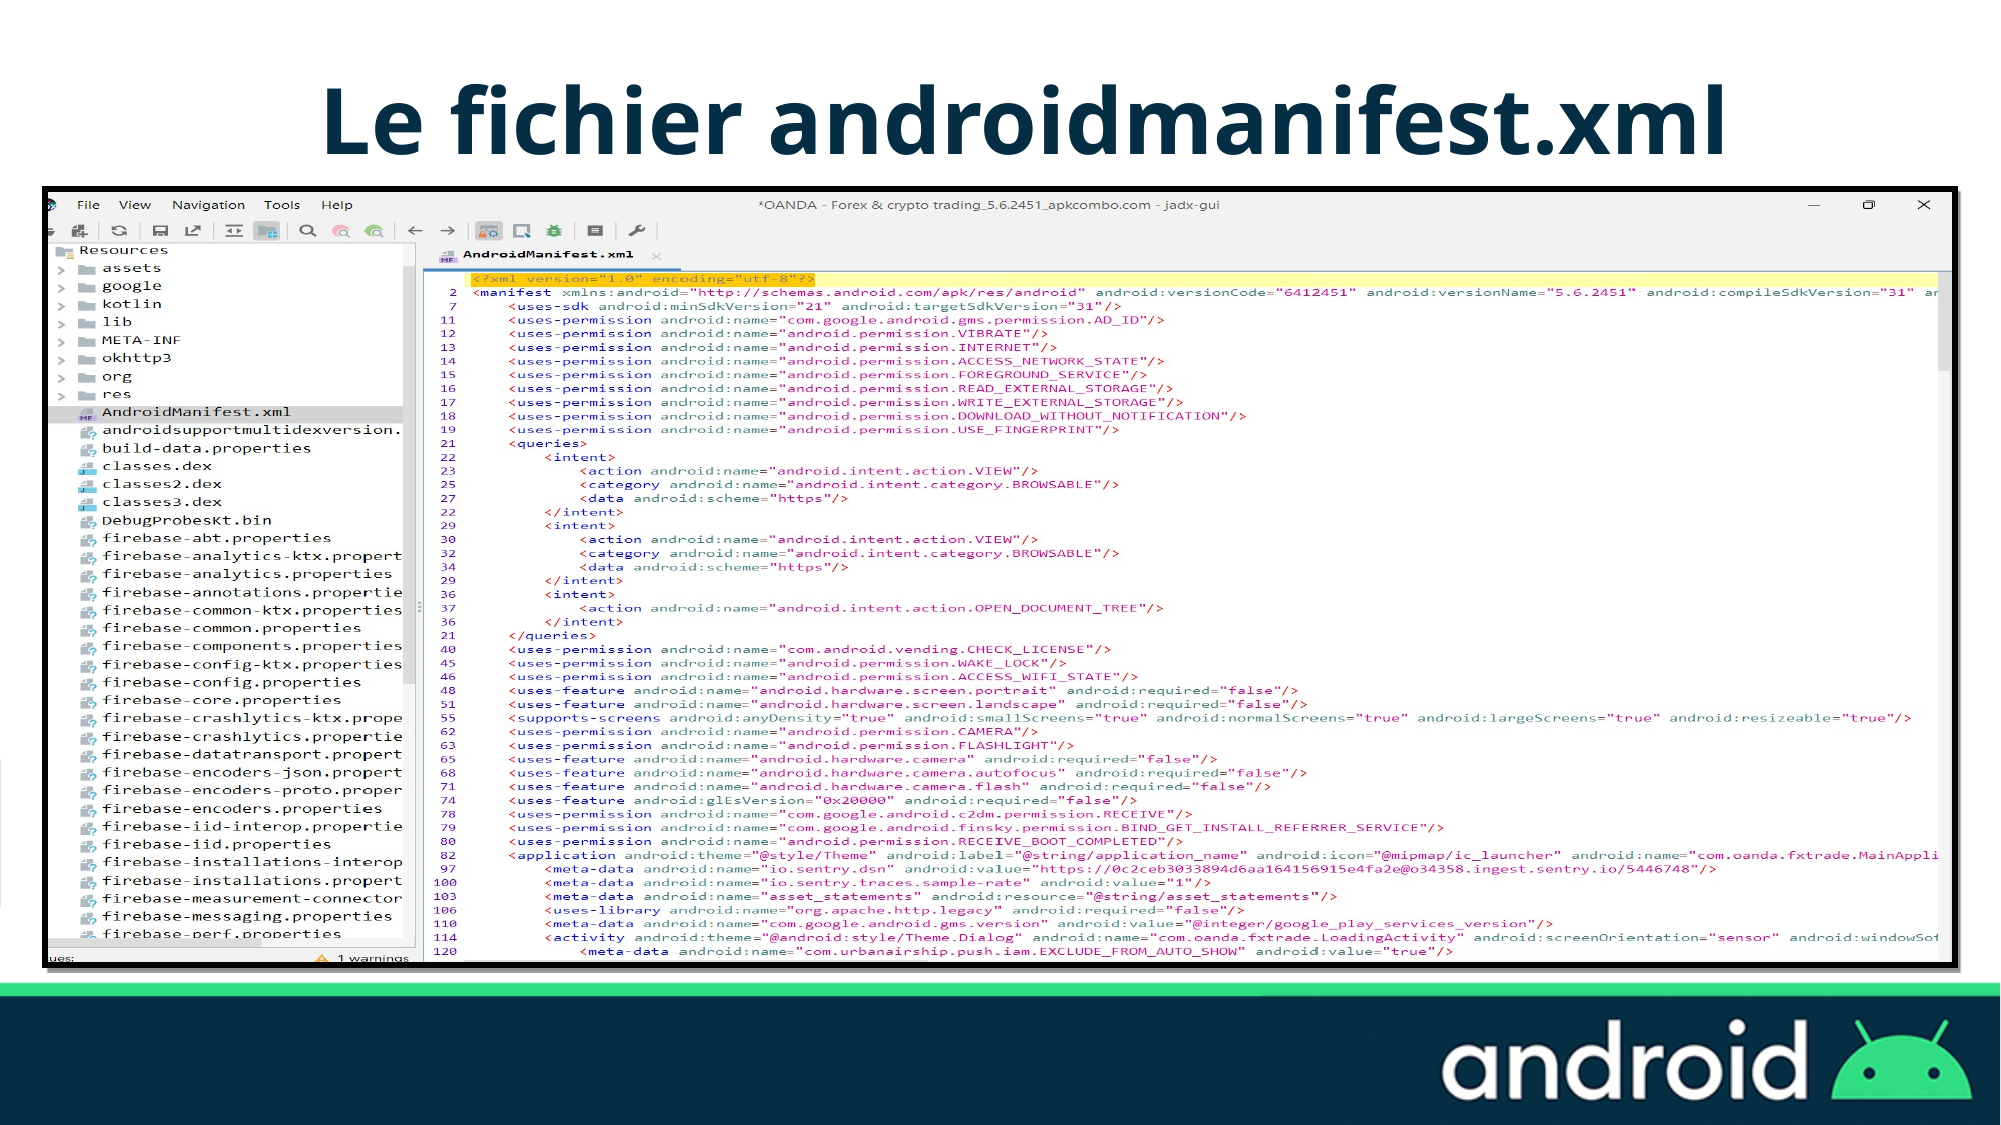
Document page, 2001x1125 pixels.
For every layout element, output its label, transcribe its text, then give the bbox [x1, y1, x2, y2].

picture [48, 192, 1952, 962]
title Le fichier androidmanifest.xml [174, 16, 1900, 186]
